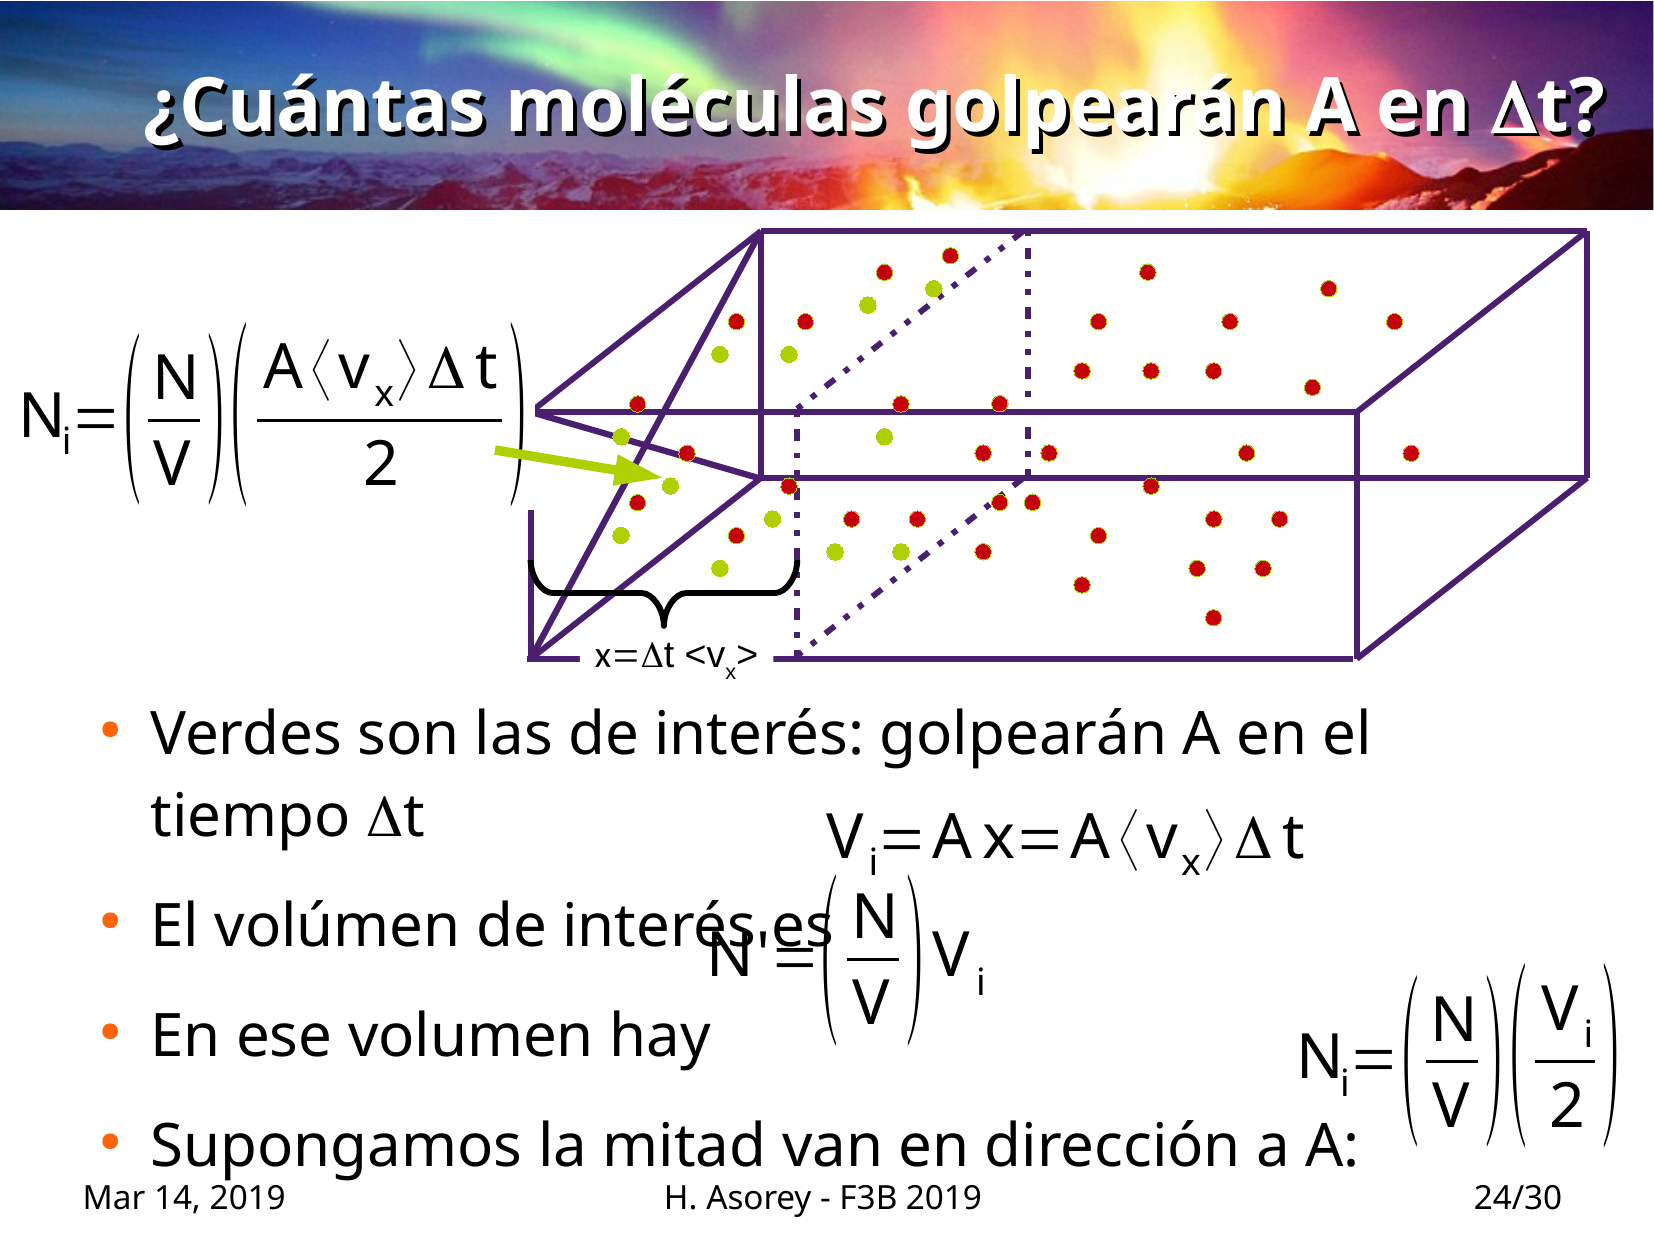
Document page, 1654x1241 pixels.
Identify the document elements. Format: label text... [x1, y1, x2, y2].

text_box [1205, 510, 1223, 528]
text_box [909, 510, 926, 528]
text_box [859, 296, 877, 314]
text_box [612, 428, 630, 446]
text_box [1402, 444, 1420, 462]
text_box [1073, 576, 1091, 594]
text_box [728, 527, 745, 544]
title ¿Cuántas moléculas golpearán A en Dt? [45, 15, 1606, 191]
text_box [892, 395, 910, 413]
text_box [780, 477, 798, 495]
text_box [629, 395, 647, 413]
text_box [797, 313, 814, 330]
text_box [678, 444, 696, 462]
text_box [991, 395, 1009, 412]
text_box [942, 247, 959, 264]
text_box [1090, 313, 1107, 330]
text_box [892, 543, 910, 561]
text_box [1142, 362, 1160, 380]
picture [0, 1, 1654, 210]
text_box [1254, 560, 1272, 577]
text_box [612, 527, 630, 544]
text_box [843, 510, 860, 528]
text_box [974, 543, 992, 561]
text_box [1188, 560, 1206, 577]
list Verdes son las de interés: golpearán A en el tiempo Dt El volúmen de interés es En ese volumen hay Supongamos la mitad van en dirección a A: [82, 690, 1571, 1186]
text_box [876, 263, 893, 281]
text_box [1024, 493, 1041, 511]
text_box [925, 280, 943, 297]
text_box [1238, 444, 1255, 462]
text_box [1320, 280, 1338, 297]
text_box [974, 444, 992, 462]
text_box [711, 560, 729, 577]
text_box [1090, 527, 1107, 544]
text_box [1139, 263, 1157, 281]
text_box [728, 313, 745, 330]
text_box [1221, 313, 1239, 330]
text_box [1205, 362, 1222, 380]
text_box [826, 543, 844, 561]
text_box [1040, 444, 1058, 462]
text_box [876, 428, 893, 446]
text_box [711, 346, 729, 363]
text_box [1304, 379, 1321, 396]
chart [1290, 960, 1629, 1152]
text_box [1271, 510, 1288, 528]
text_box [1386, 313, 1403, 330]
text_box [629, 494, 646, 511]
text_box [764, 510, 781, 528]
chart [11, 318, 536, 511]
text_box [1142, 477, 1160, 495]
text_box [780, 346, 798, 363]
chart [699, 797, 1313, 1049]
text_box x=Dt <vx> [579, 625, 774, 703]
text_box [991, 494, 1009, 511]
text_box [1073, 362, 1091, 380]
text_box [662, 477, 679, 495]
text_box [1205, 609, 1222, 626]
